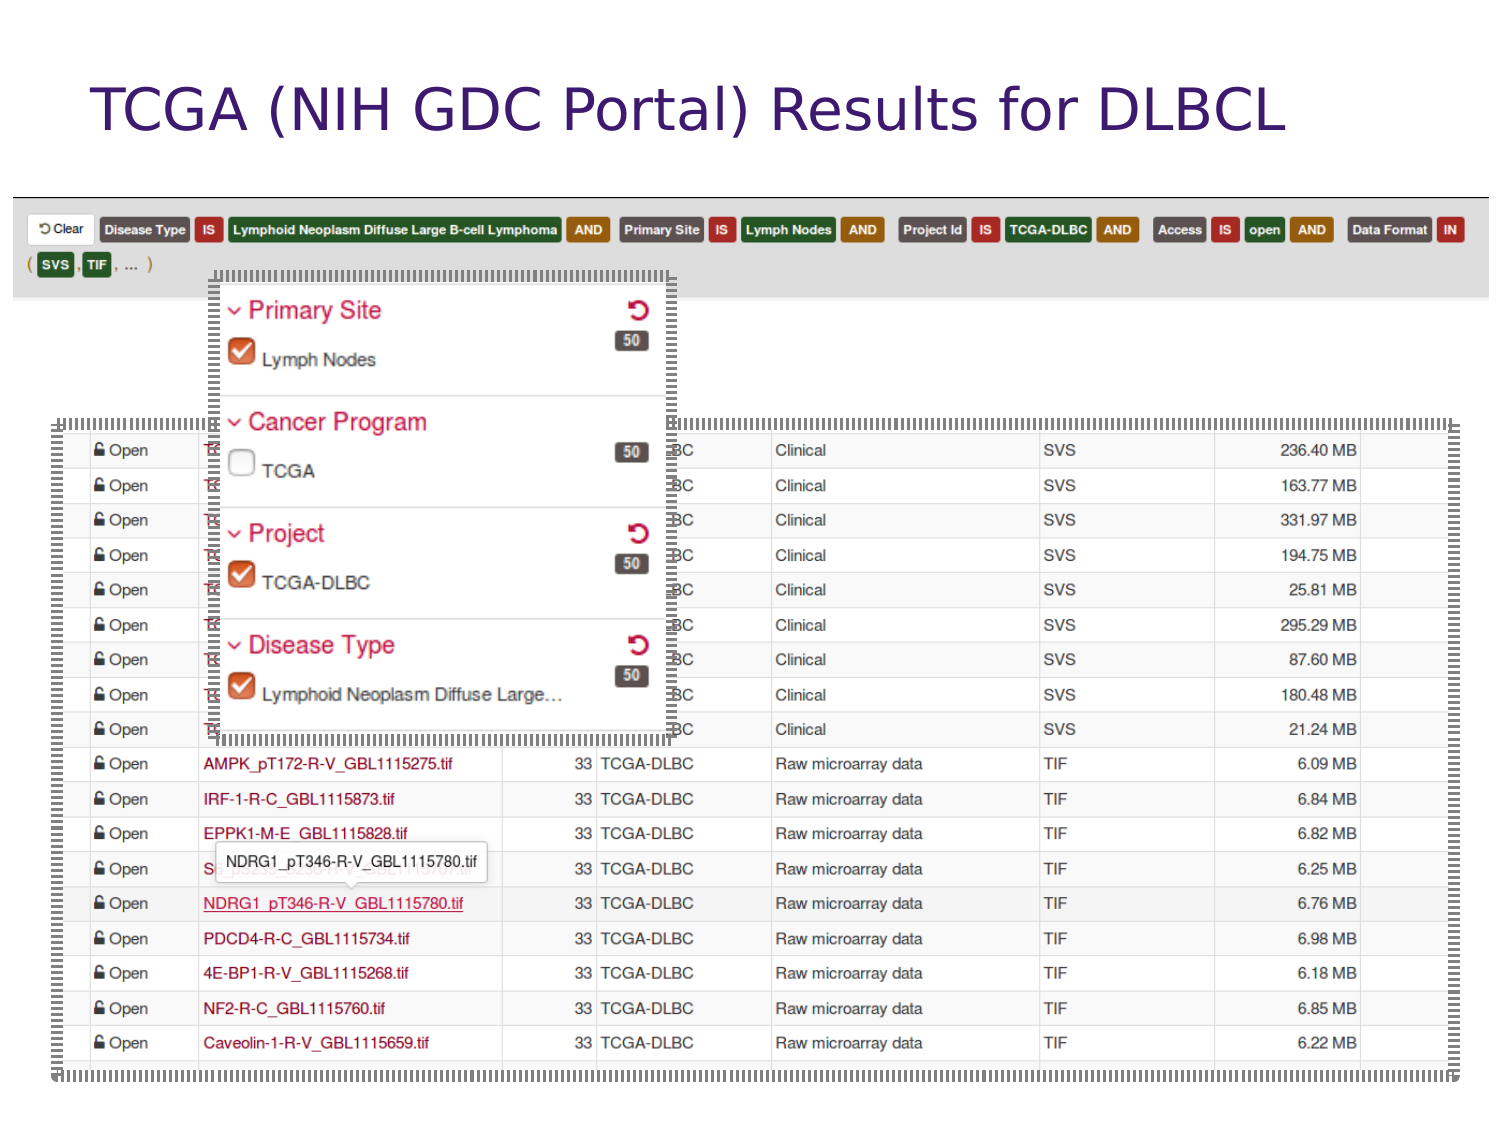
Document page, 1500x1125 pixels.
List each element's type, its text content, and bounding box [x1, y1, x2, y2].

picture [13, 197, 1489, 1070]
title TCGA (NIH GDC Portal) Results for DLBCL [75, 45, 1423, 171]
